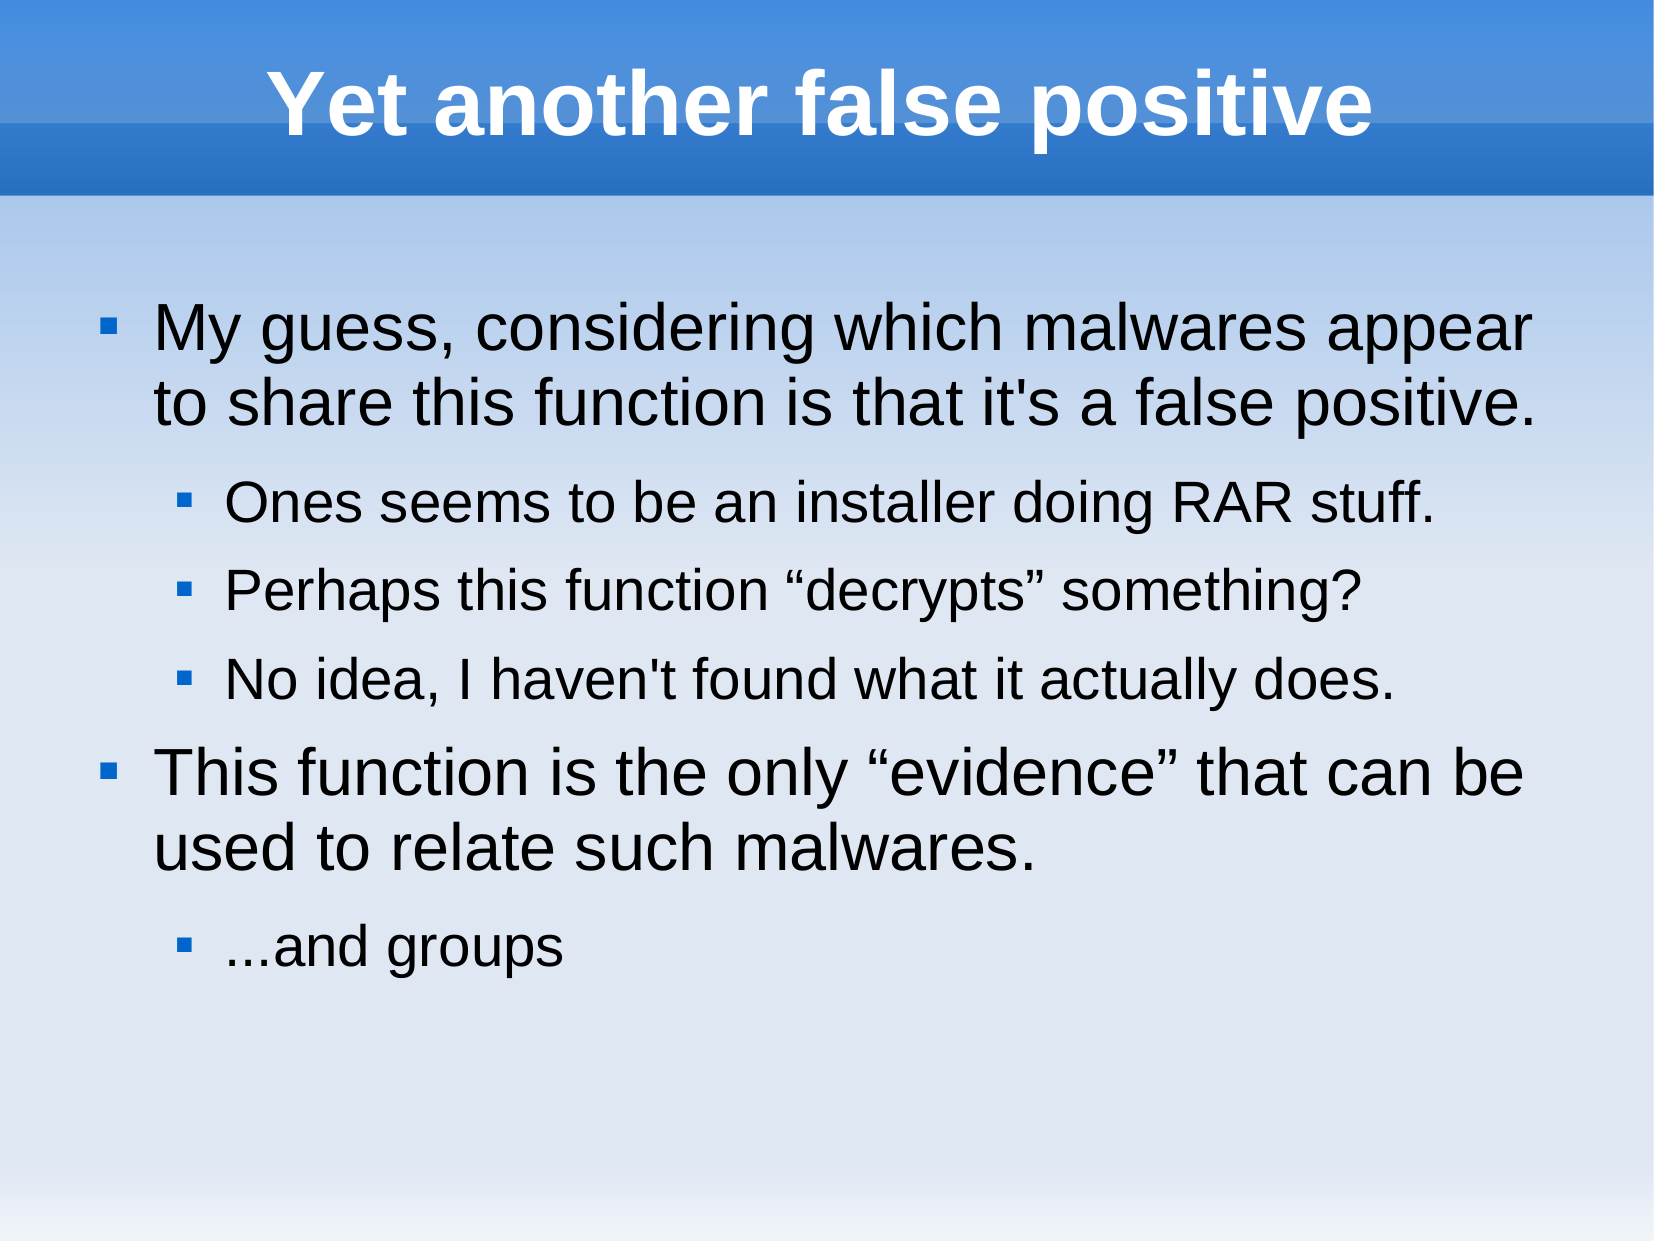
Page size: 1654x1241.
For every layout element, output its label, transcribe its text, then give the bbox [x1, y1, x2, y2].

picture [0, 0, 1654, 1241]
list My guess, considering which malwares appear to share this function is that it's a false positive. Ones seems to be an installer doing RAR stuff. Perhaps this function “decrypts” something? No idea, I haven't found what it actually does. This function is the only “evidence” that can be used to relate such malwares. ...and groups [82, 290, 1571, 1109]
title Yet another false positive [76, 0, 1565, 208]
